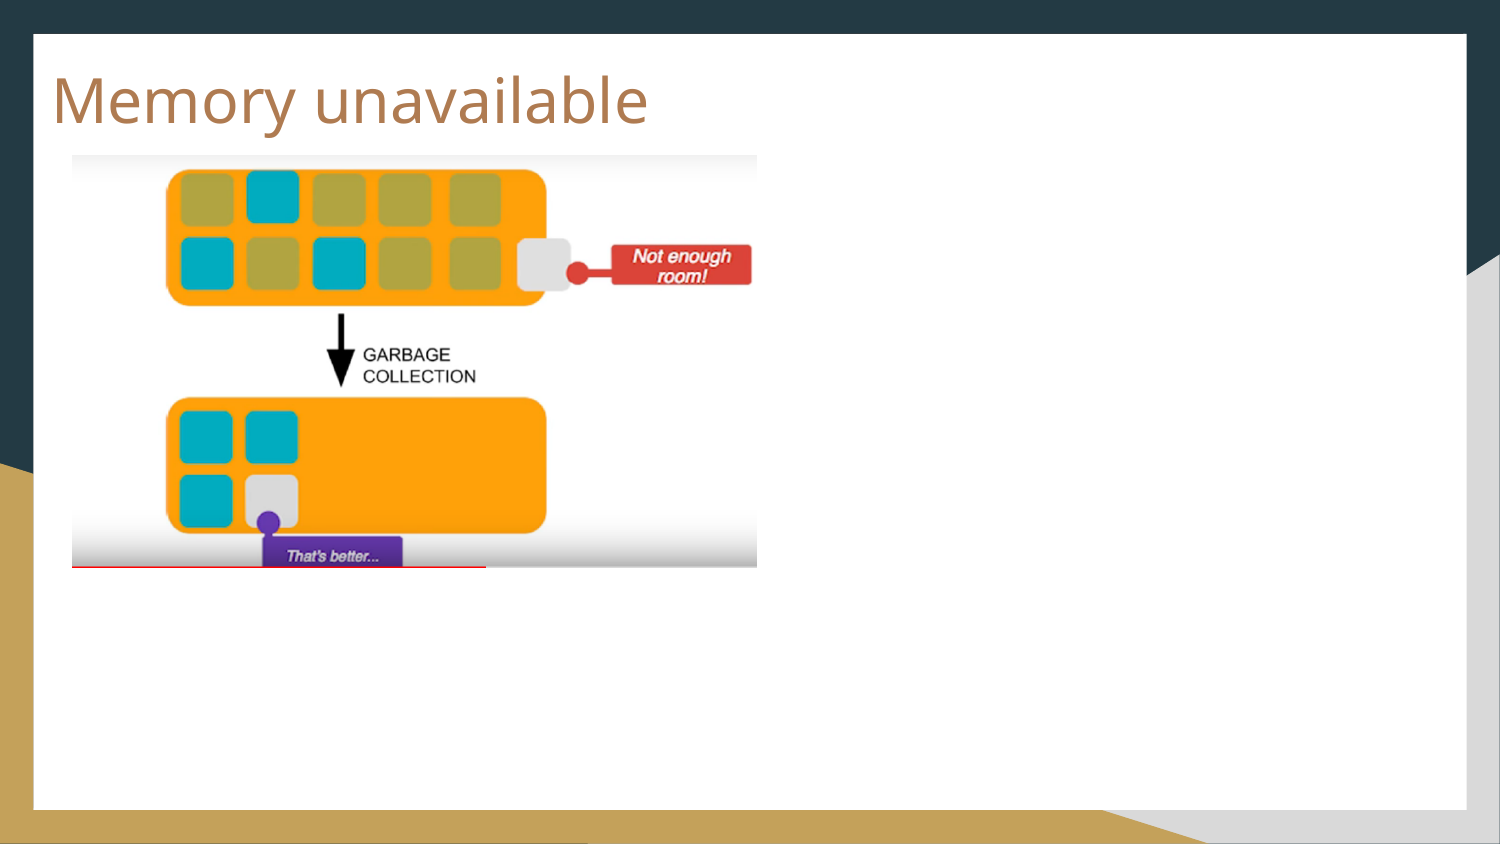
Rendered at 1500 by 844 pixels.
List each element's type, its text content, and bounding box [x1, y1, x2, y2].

title Memory unavailable [36, 45, 751, 128]
picture [72, 155, 757, 568]
